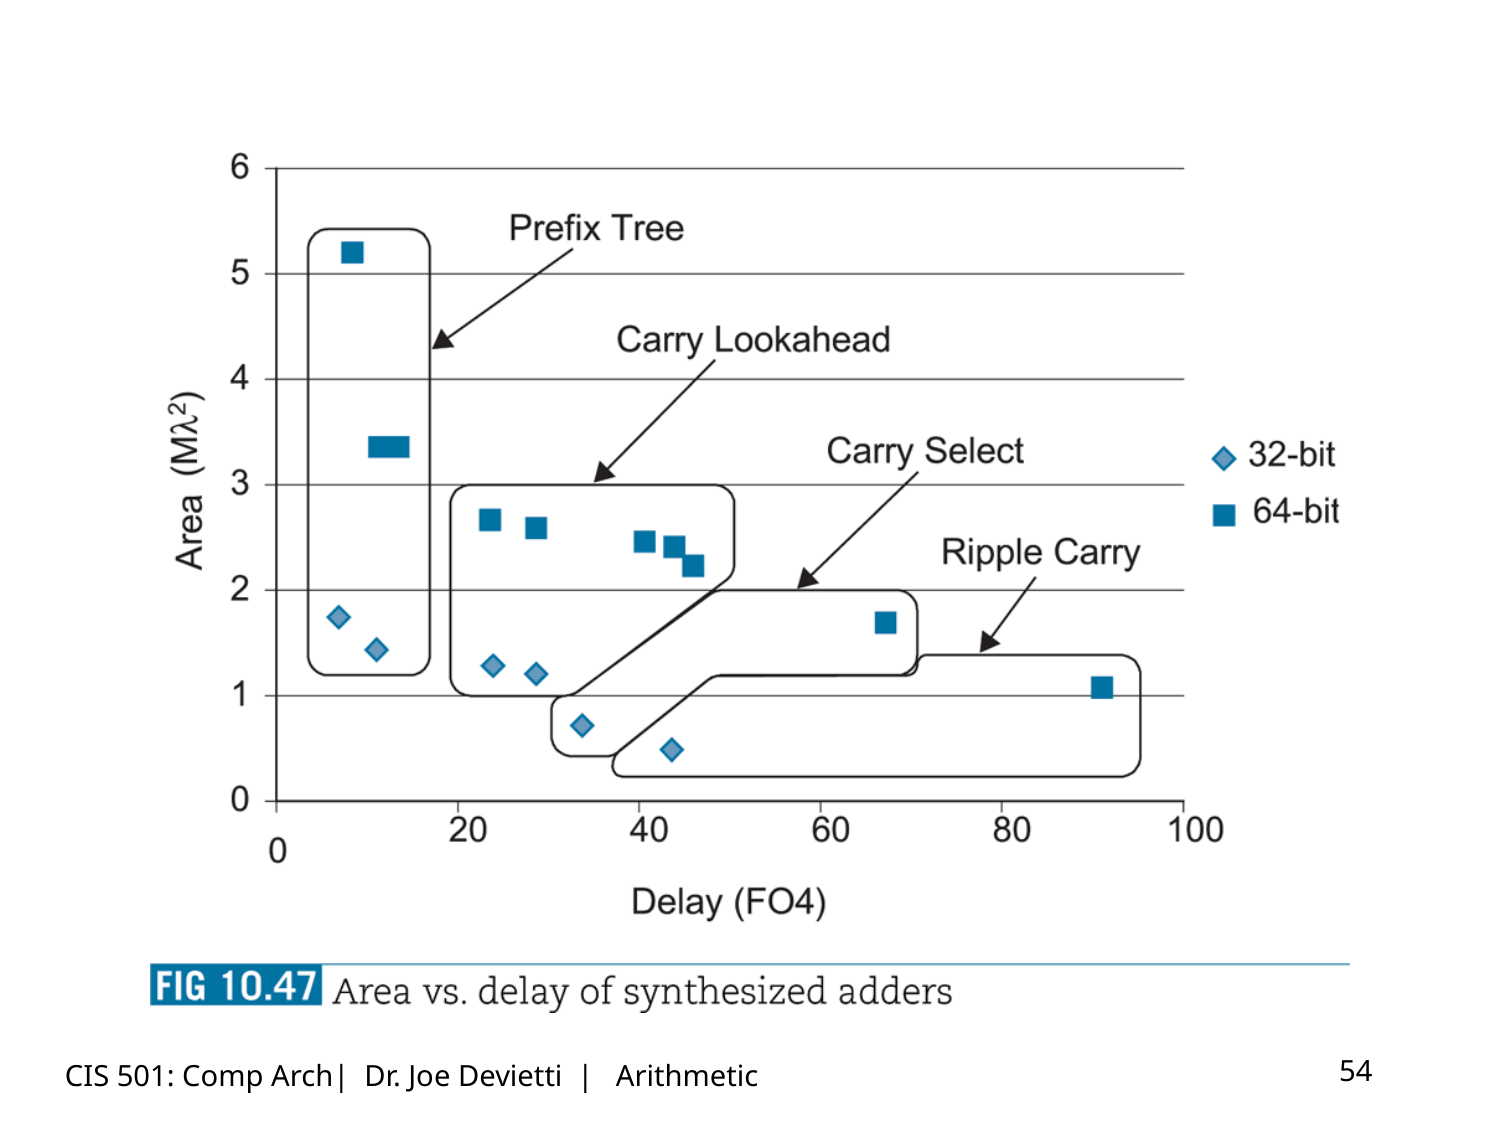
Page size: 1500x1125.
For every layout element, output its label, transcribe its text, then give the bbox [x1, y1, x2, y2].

picture [150, 152, 1350, 1013]
text_box <number> [1074, 1049, 1388, 1100]
text_box CIS 501: Comp Arch| Dr. Joe Devietti | Arithmetic [49, 1049, 988, 1100]
